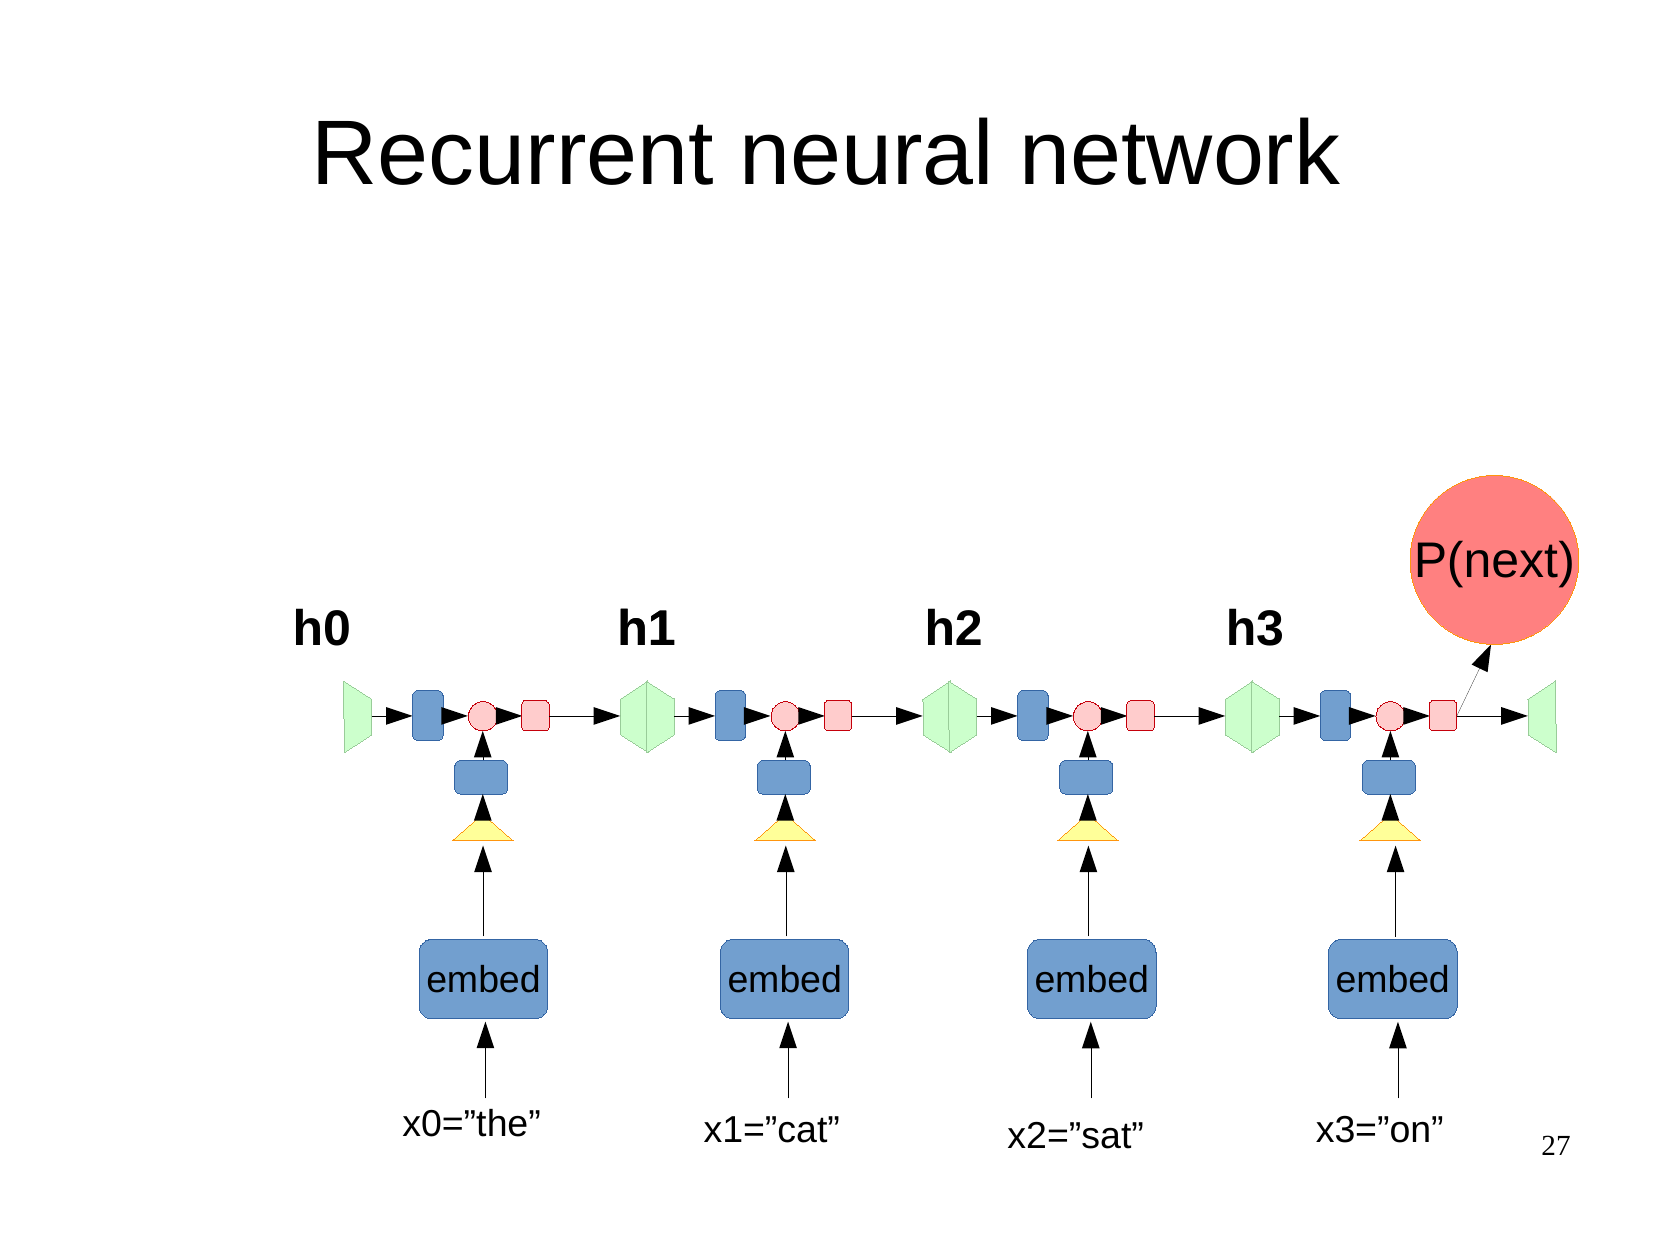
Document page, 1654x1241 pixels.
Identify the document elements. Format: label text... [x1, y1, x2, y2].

text_box [757, 760, 811, 795]
text_box P(next) [1410, 475, 1579, 645]
text_box [1375, 701, 1403, 731]
text_box embed [419, 939, 548, 1019]
text_box x1=”cat” [688, 1101, 899, 1159]
text_box [922, 684, 977, 753]
text_box [468, 701, 495, 731]
text_box [1225, 684, 1280, 753]
text_box [412, 690, 444, 741]
text_box [1059, 760, 1113, 795]
text_box h0 [277, 592, 405, 684]
text_box [1126, 700, 1155, 731]
text_box [452, 821, 514, 841]
text_box h3 [1211, 592, 1338, 684]
text_box embed [720, 939, 849, 1019]
text_box [715, 690, 746, 741]
text_box [1429, 700, 1457, 731]
text_box [1057, 821, 1119, 841]
text_box [620, 684, 675, 753]
text_box [1320, 690, 1351, 741]
text_box x0=”the” [387, 1095, 597, 1152]
text_box [1362, 760, 1416, 795]
text_box [1073, 701, 1100, 731]
text_box [454, 760, 508, 795]
text_box [521, 700, 550, 731]
text_box [754, 821, 816, 841]
title Recurrent neural network [82, 49, 1571, 257]
text_box h1 [602, 592, 730, 684]
text_box [824, 700, 852, 731]
text_box x2=”sat” [992, 1107, 1219, 1165]
text_box [1527, 680, 1557, 753]
text_box [1017, 690, 1049, 741]
text_box [771, 701, 798, 731]
text_box [343, 684, 372, 753]
text_box x3=”on” [1301, 1101, 1515, 1159]
text_box embed [1328, 939, 1458, 1019]
text_box h2 [909, 592, 1037, 684]
text_box [1359, 821, 1421, 841]
text_box embed [1027, 939, 1157, 1019]
